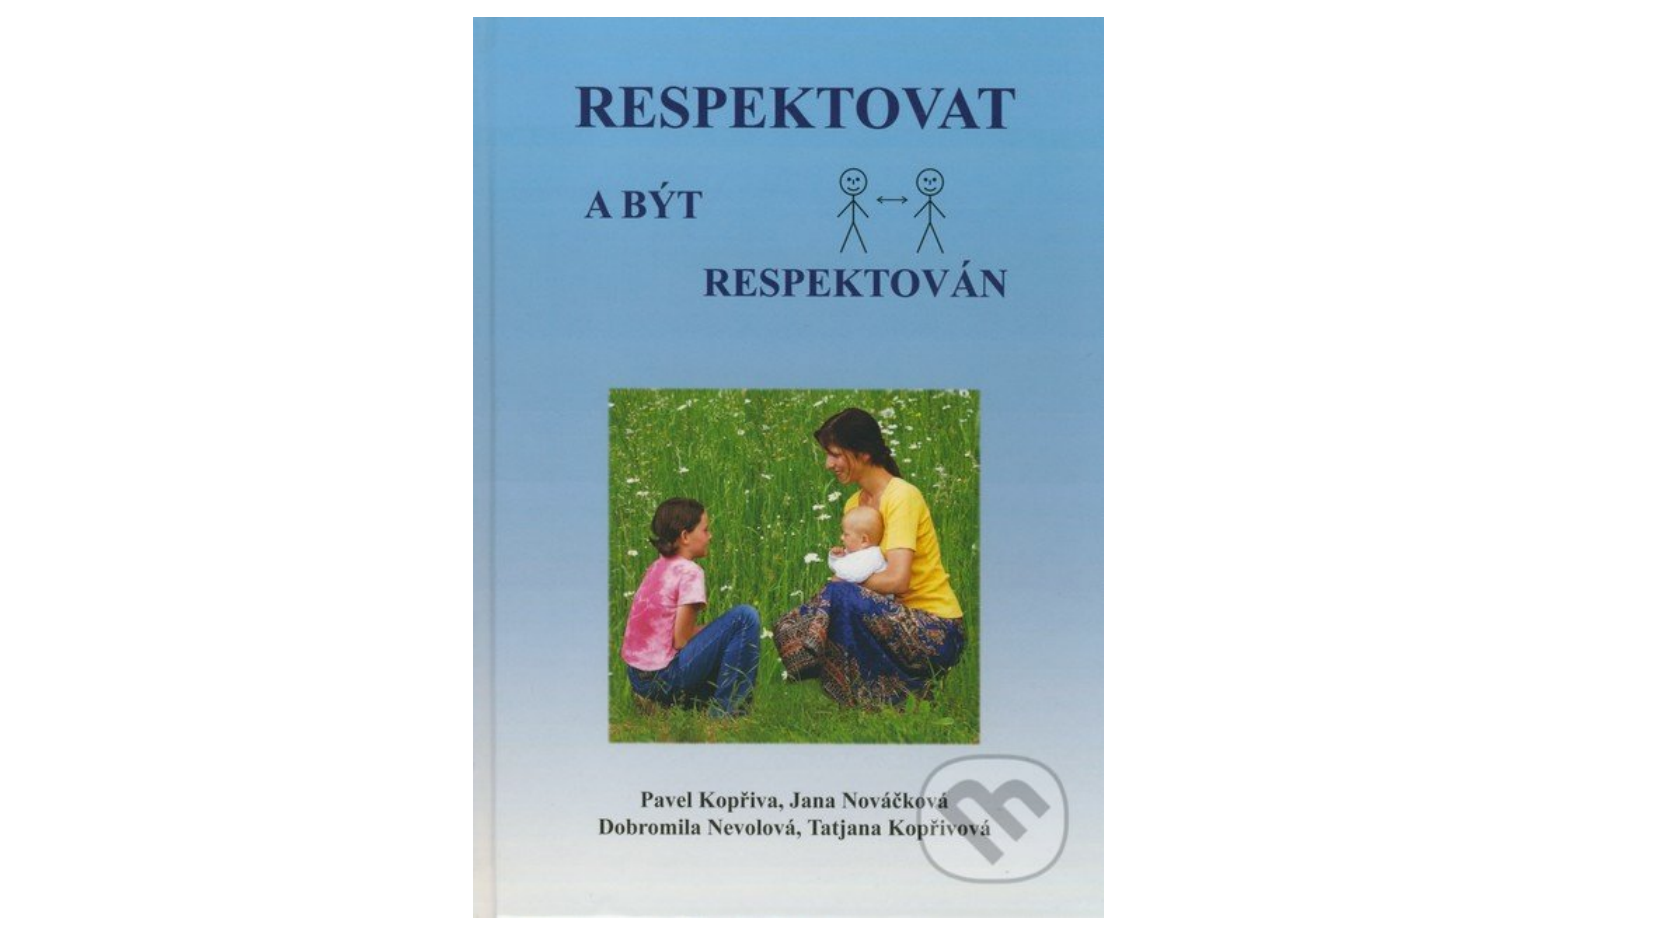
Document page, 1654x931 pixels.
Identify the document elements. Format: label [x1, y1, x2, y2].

picture [473, 17, 1104, 918]
